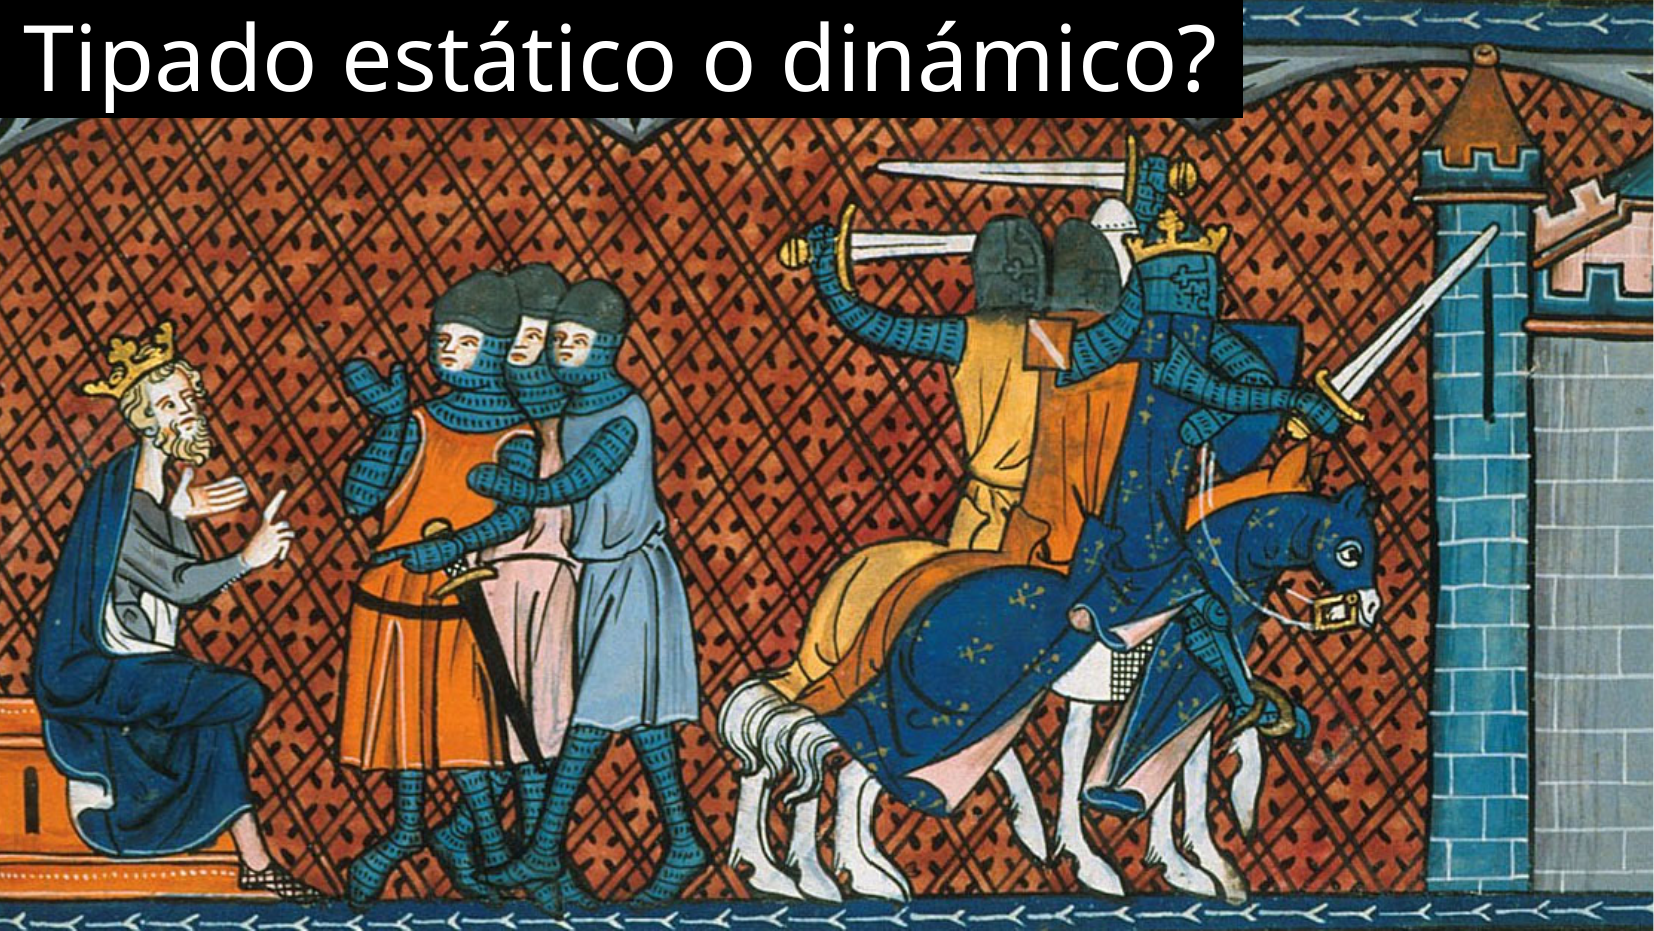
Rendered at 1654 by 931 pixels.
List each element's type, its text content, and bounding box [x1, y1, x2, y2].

picture [0, 0, 1654, 931]
text_box Tipado estático o dinámico? [0, 0, 1441, 124]
